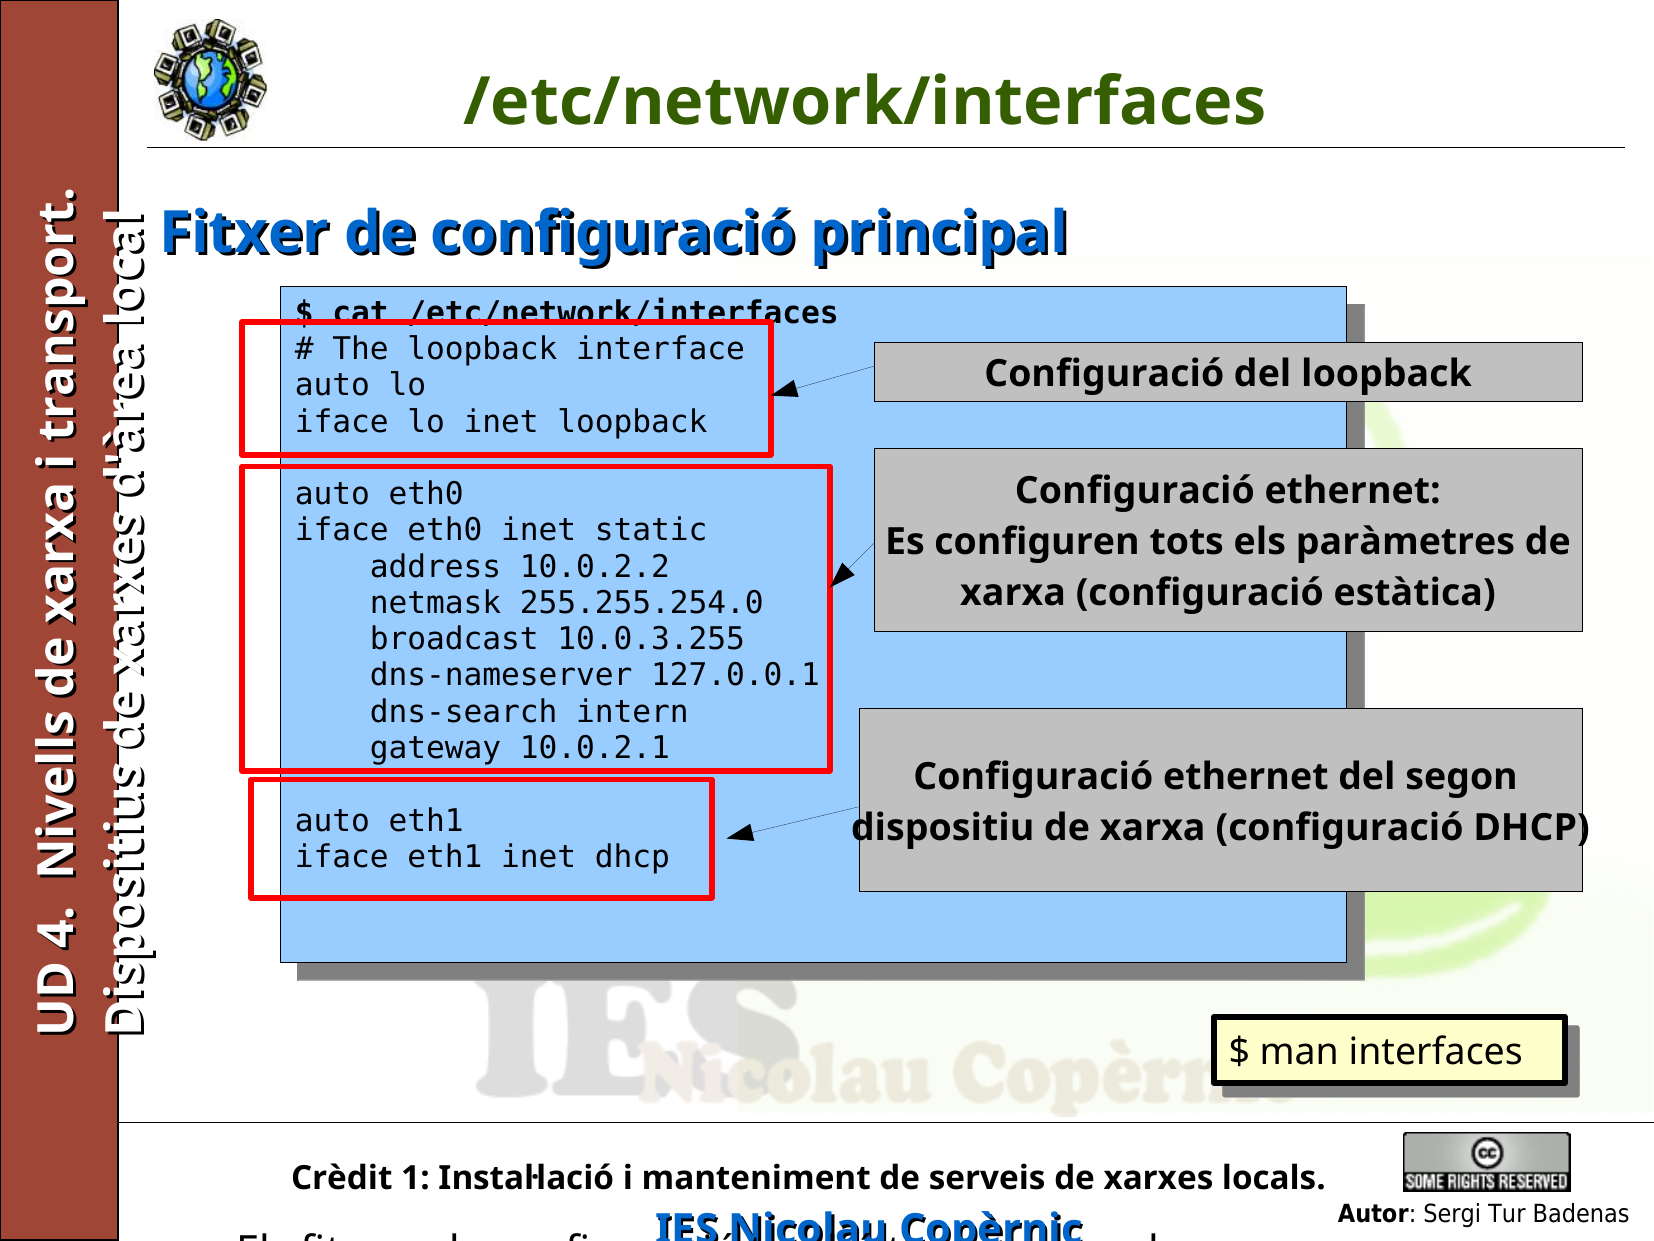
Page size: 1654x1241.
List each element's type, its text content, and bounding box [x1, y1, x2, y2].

text_box Configuració ethernet: Es configuren tots els paràmetres de xarxa (configuració estàtica) [874, 448, 1583, 632]
text_box $ man interfaces [1213, 1016, 1565, 1070]
text_box Configuració del loopback [874, 342, 1583, 402]
list Fitxer de configuració principal Els fitxers de configuració també tenen manual [141, 189, 1630, 1064]
picture [154, 19, 268, 49]
picture [1403, 1132, 1571, 1192]
text_box Configuració ethernet del segon dispositiu de xarxa (configuració DHCP) [859, 708, 1583, 892]
picture [466, 252, 1654, 1117]
title /etc/network/interfaces [129, 49, 1619, 148]
